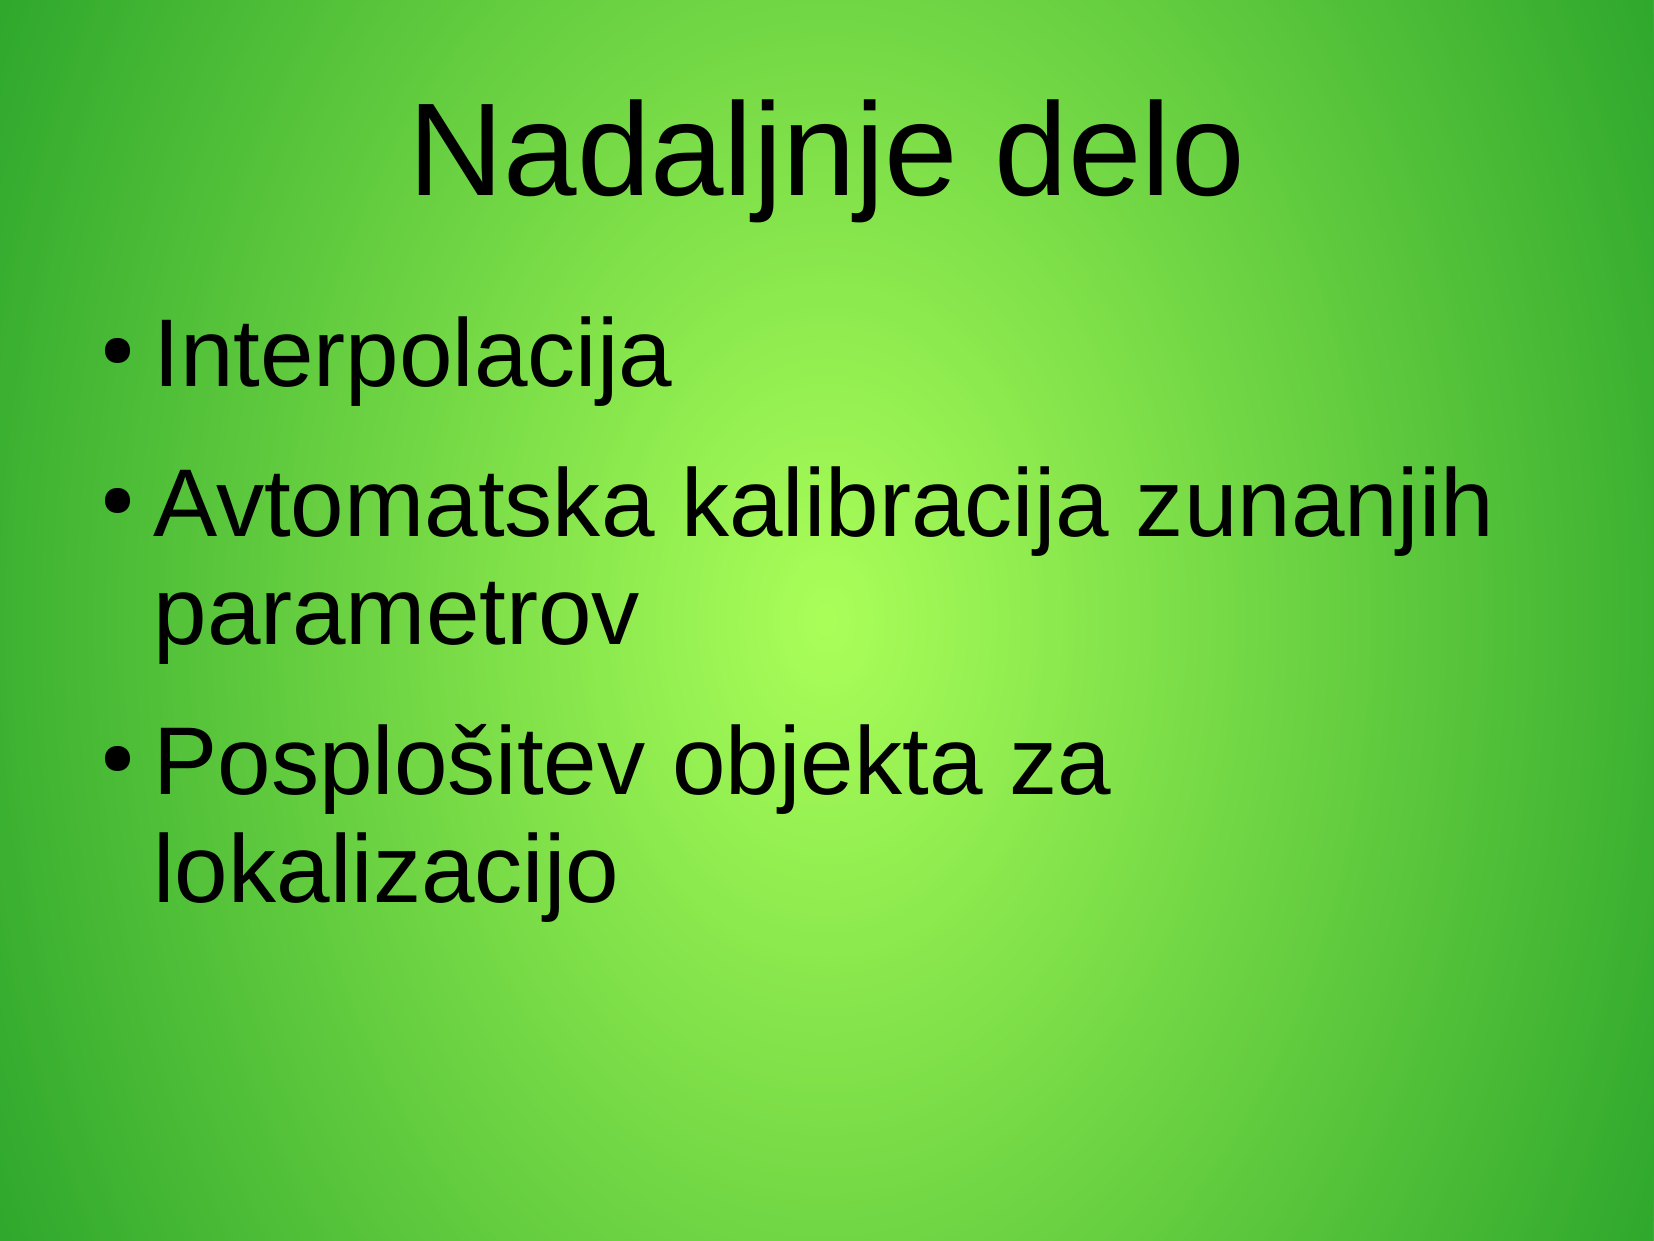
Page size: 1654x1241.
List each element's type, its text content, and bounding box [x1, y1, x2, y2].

list Interpolacija Avtomatska kalibracija zunanjih parametrov Posplošitev objekta za lokalizacijo [82, 299, 1571, 1019]
title Nadaljnje delo [82, 47, 1571, 252]
